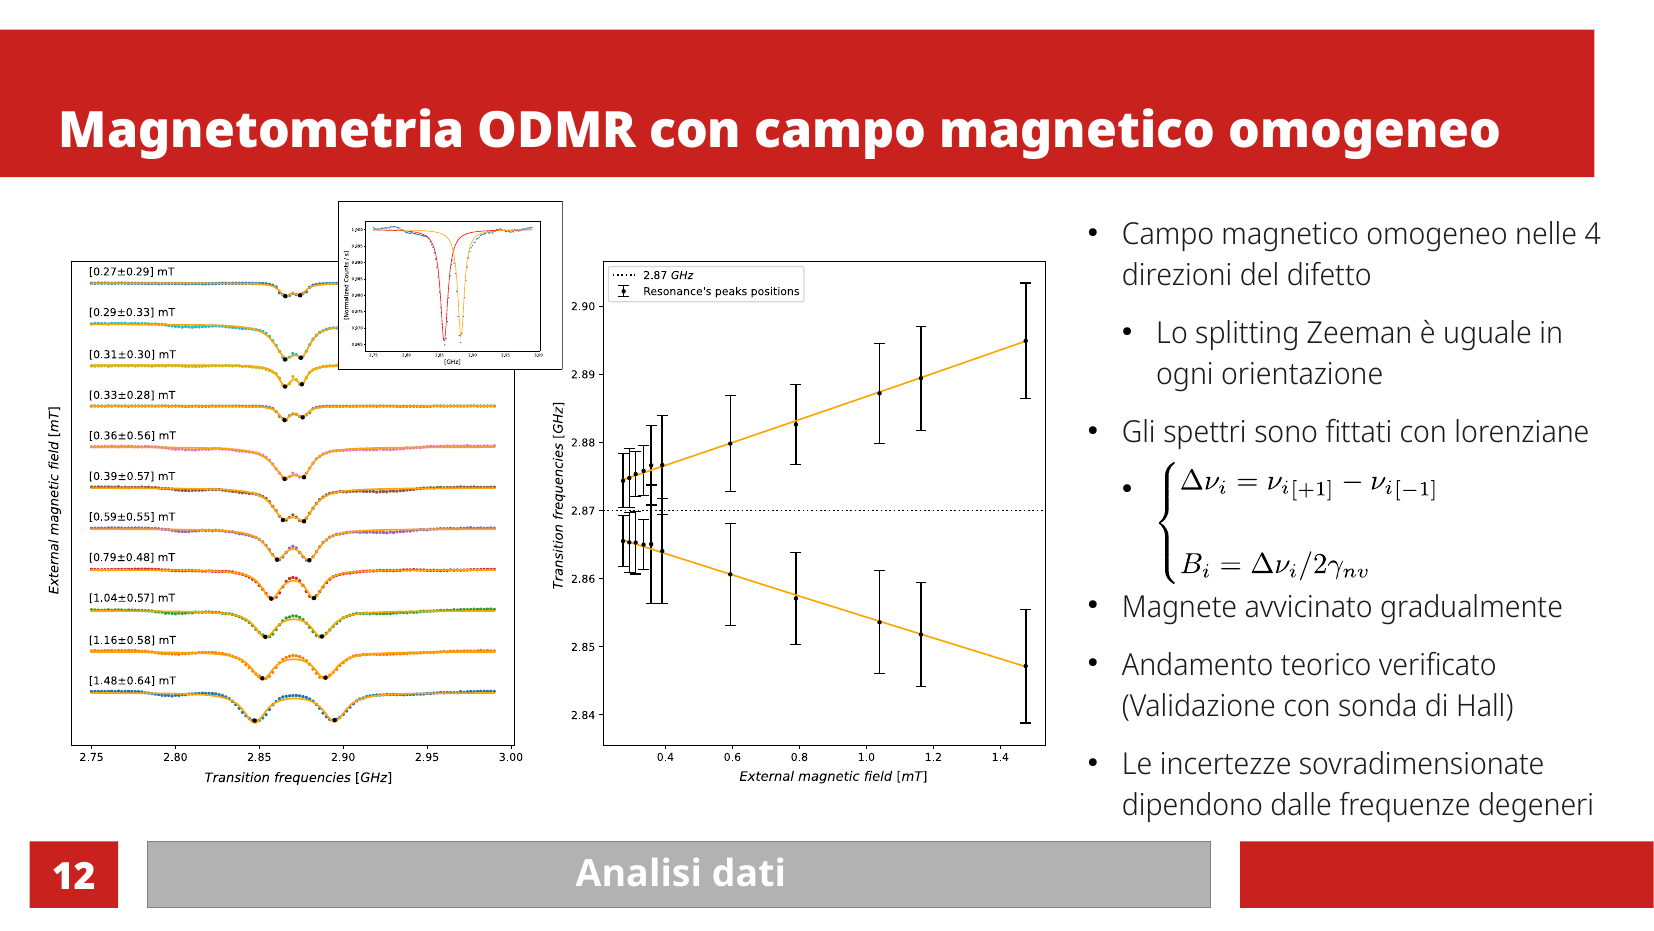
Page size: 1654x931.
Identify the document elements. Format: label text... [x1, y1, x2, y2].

picture [0, 176, 1448, 828]
list Campo magnetico omogeneo nelle 4 direzioni del difetto Lo splitting Zeeman è uguale in ogni orientazione Gli spettri sono fittati con lorenziane Magnete avvicinato gradualmente Andamento teorico verificato (Validazione con sonda di Hall) Le incertezze sovradimensionate dipendono dalle frequenze degeneri [1448, 211, 1613, 826]
title Magnetometria ODMR con campo magnetico omogeneo [59, 44, 1595, 163]
text_box Analisi dati [155, 838, 1206, 905]
